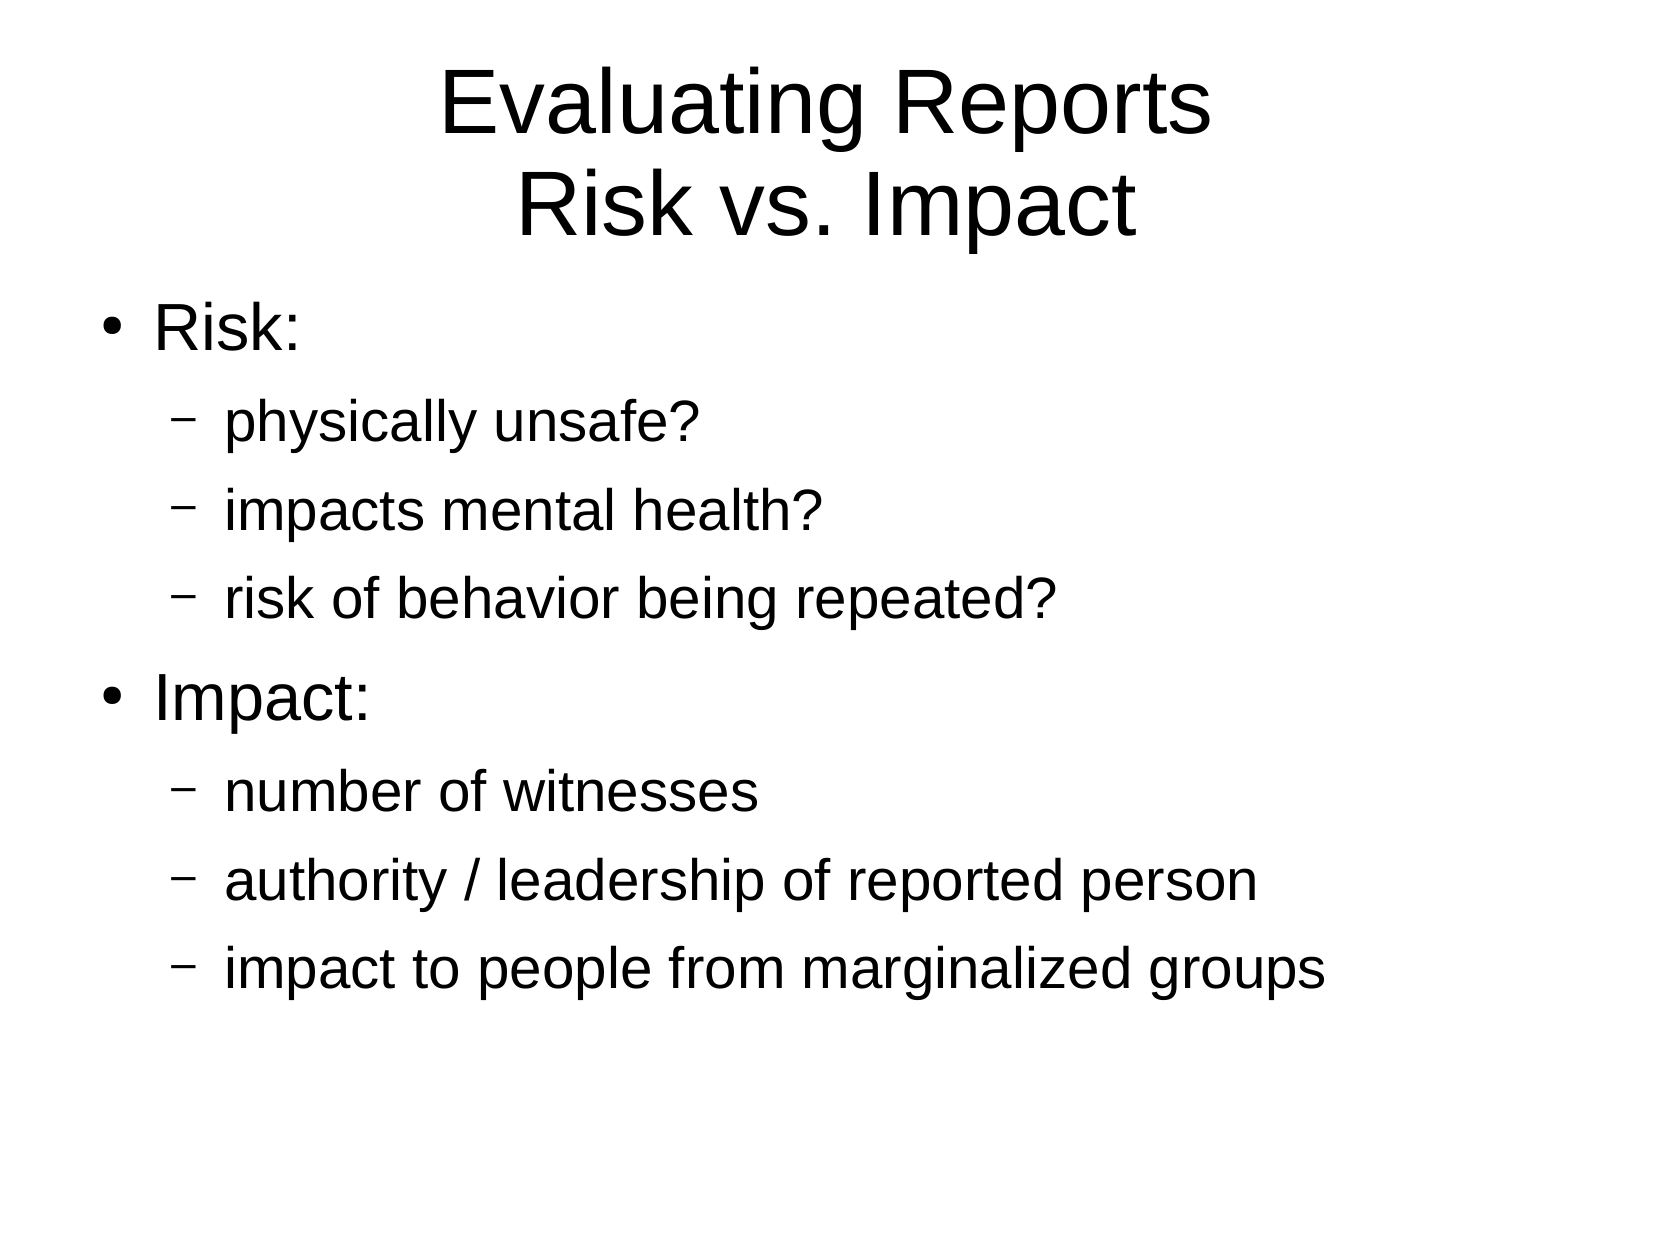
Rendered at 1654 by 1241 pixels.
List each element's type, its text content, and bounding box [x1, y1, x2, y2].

list Risk: physically unsafe? impacts mental health? risk of behavior being repeated? Impact: number of witnesses authority / leadership of reported person impact to people from marginalized groups [82, 290, 1571, 1010]
title Evaluating Reports Risk vs. Impact [82, 49, 1571, 257]
